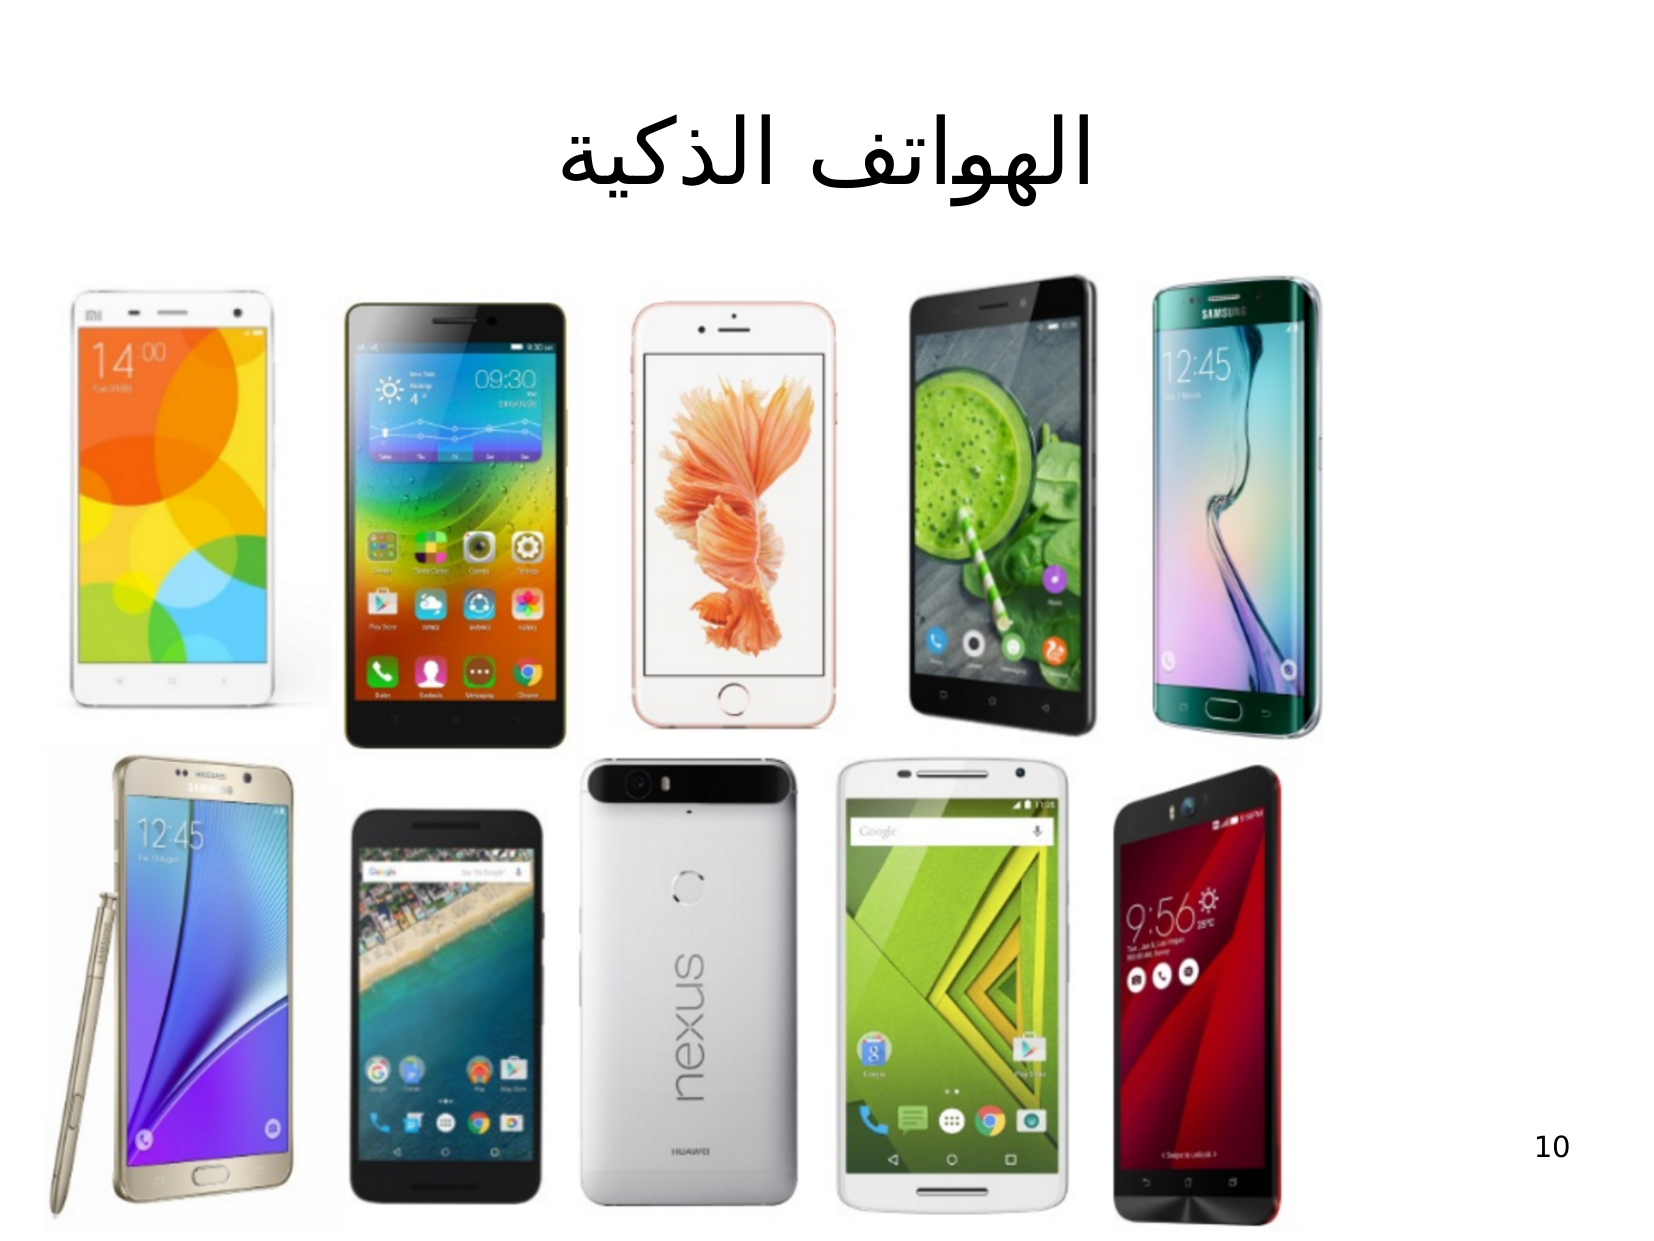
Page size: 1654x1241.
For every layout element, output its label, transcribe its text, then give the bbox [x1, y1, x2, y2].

picture [44, 271, 1347, 1234]
title الهواتف الذكية [82, 49, 1571, 257]
